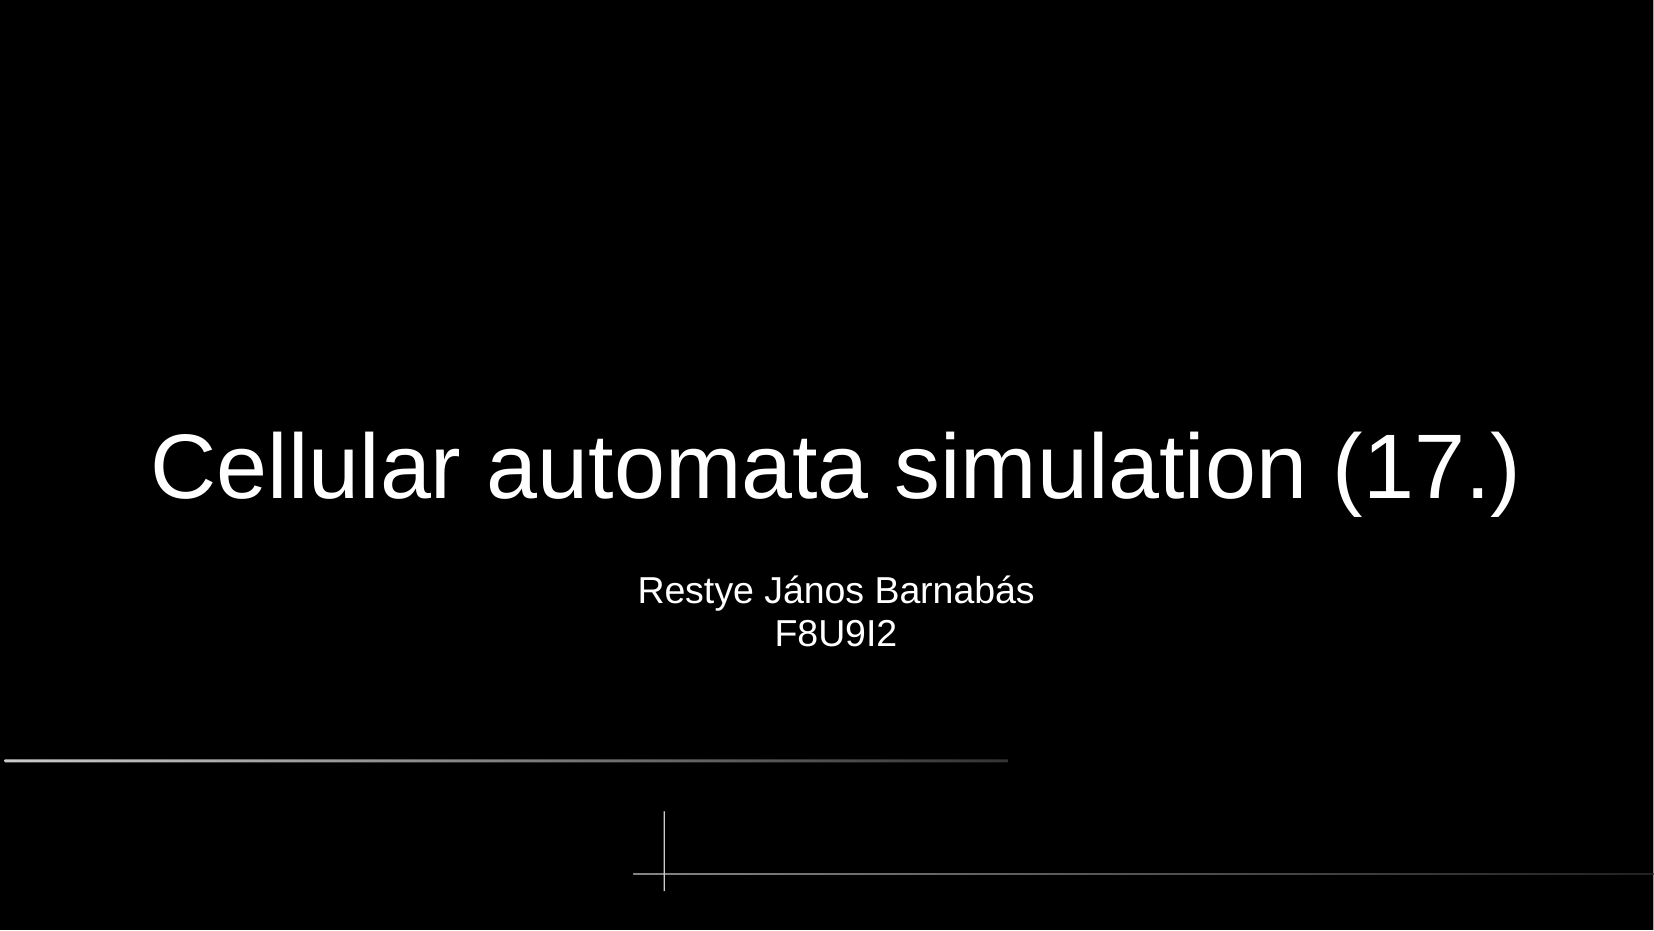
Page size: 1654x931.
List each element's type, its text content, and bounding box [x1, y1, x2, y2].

text_box Restye János Barnabás F8U9I2 [622, 562, 1051, 662]
title Cellular automata simulation (17.) [98, 412, 1576, 521]
